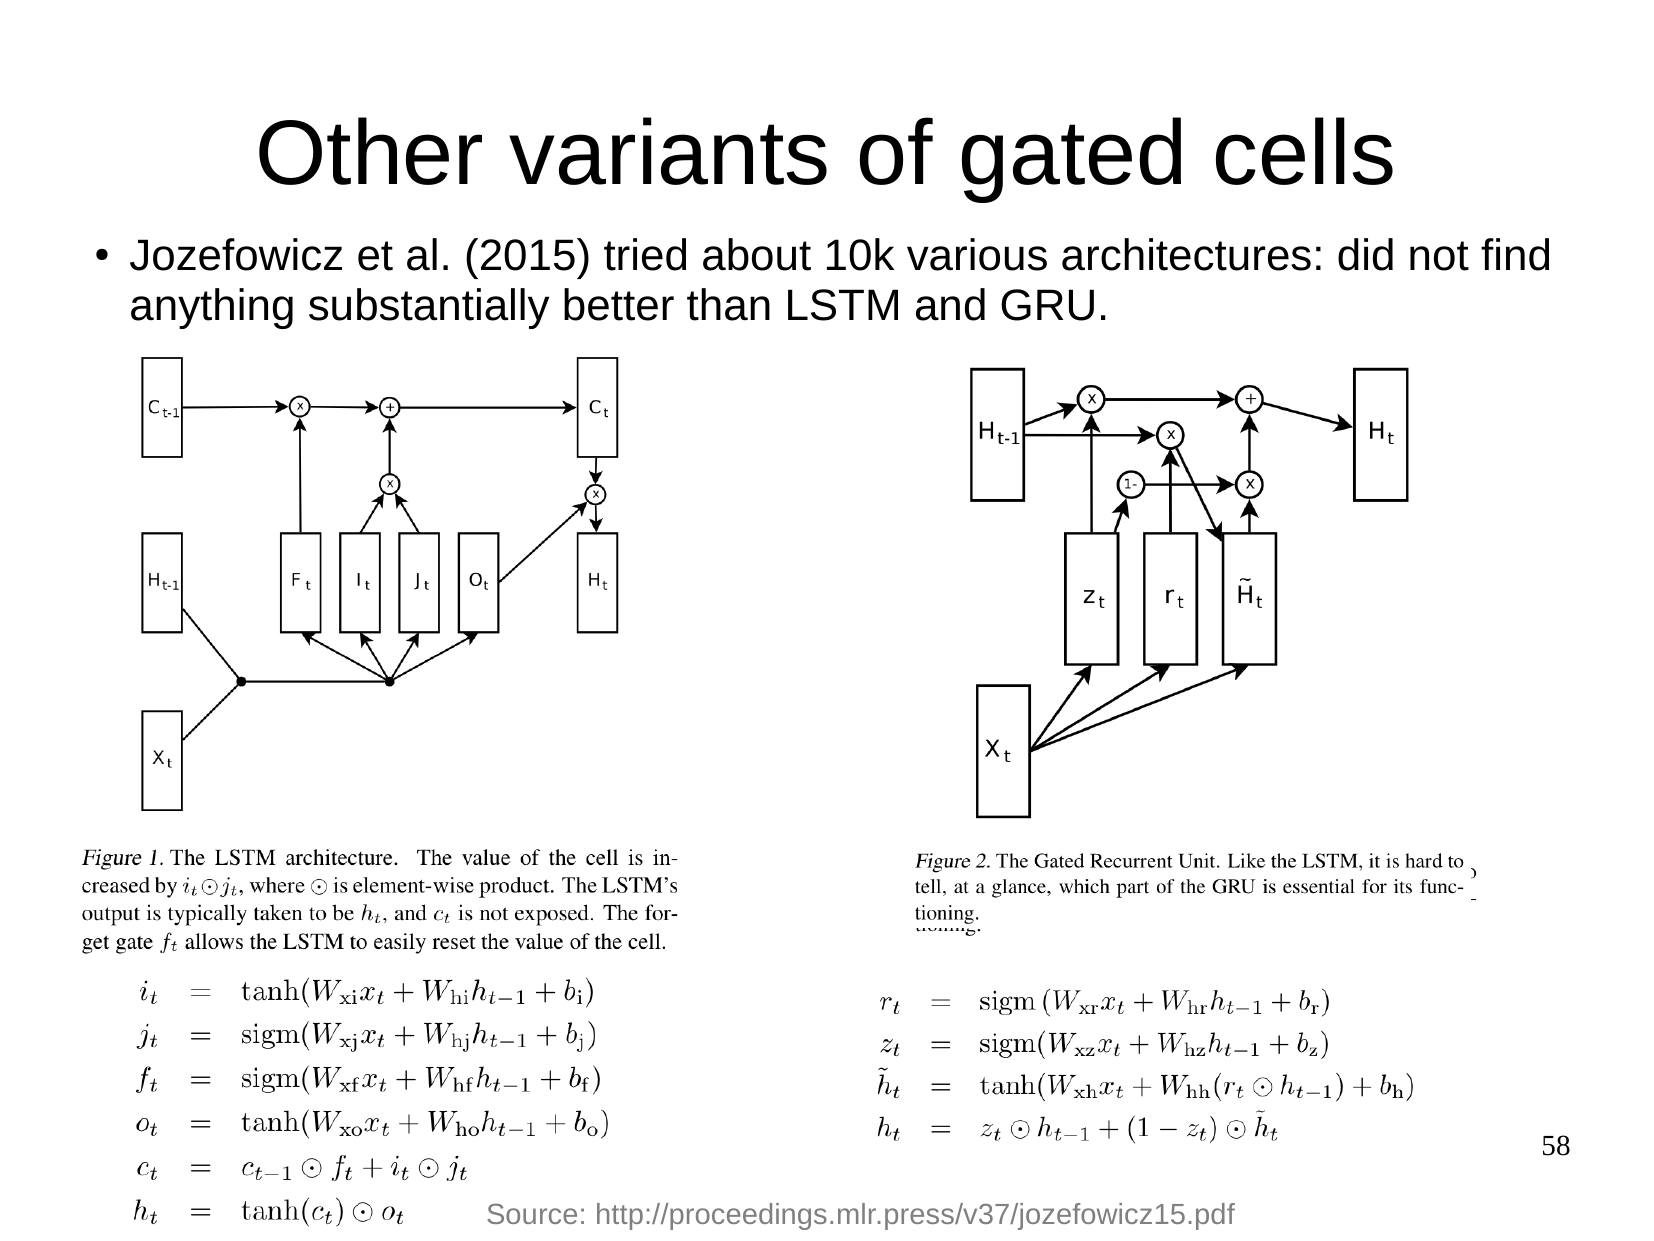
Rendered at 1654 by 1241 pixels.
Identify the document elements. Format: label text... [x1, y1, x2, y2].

picture [855, 976, 1426, 1156]
title Other variants of gated cells [82, 49, 1571, 231]
list Jozefowicz et al. (2015) tried about 10k various architectures: did not find anything substantially better than LSTM and GRU. [82, 231, 1571, 331]
picture [78, 347, 685, 1232]
picture [901, 348, 1484, 940]
text_box Source: http://proceedings.mlr.press/v37/jozefowicz15.pdf [471, 1190, 1319, 1241]
